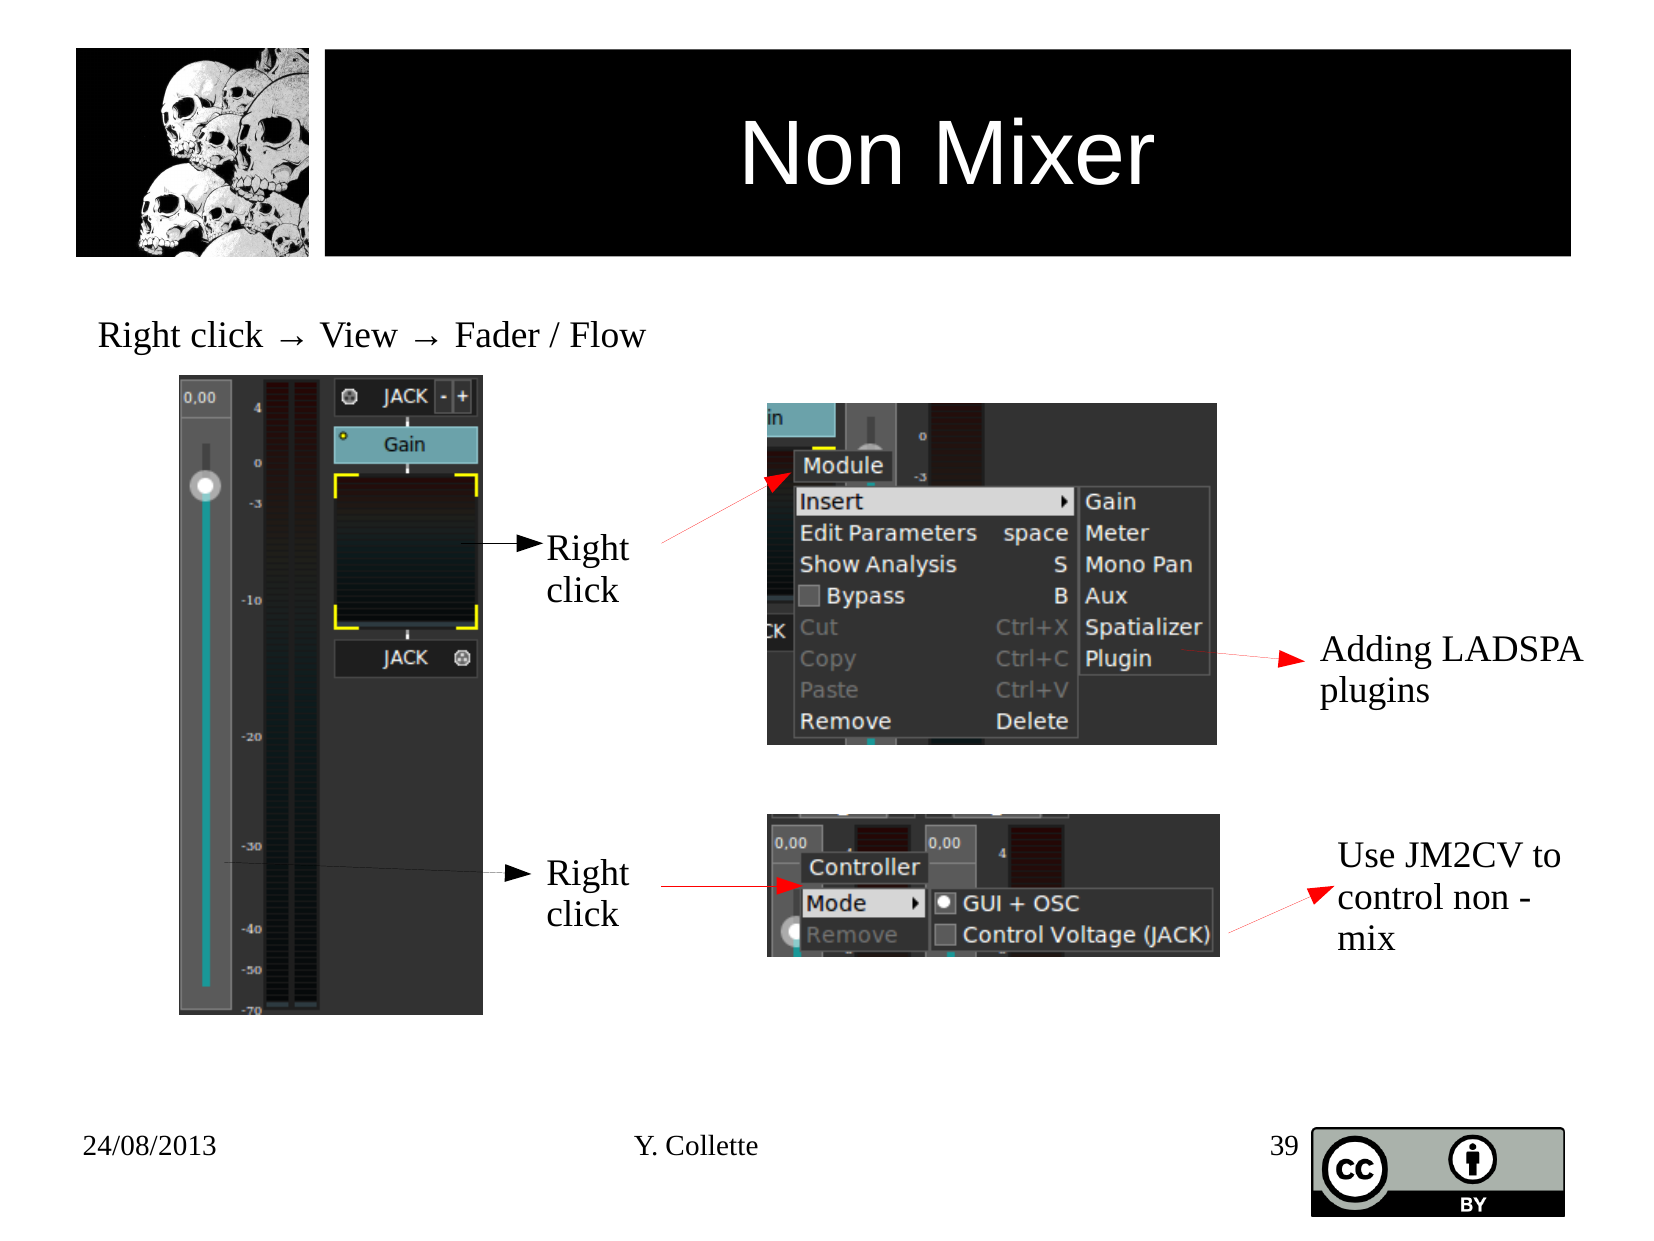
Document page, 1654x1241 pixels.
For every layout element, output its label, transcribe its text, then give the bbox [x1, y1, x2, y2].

picture [767, 814, 1220, 958]
text_box Right click [531, 519, 721, 618]
text_box Adding LADSPA plugins [1305, 620, 1601, 727]
text_box Use JM2CV to control non -mix [1322, 826, 1595, 967]
title Non Mixer [324, 49, 1571, 257]
text_box Right click → View → Fader / Flow [82, 307, 686, 367]
picture [179, 375, 483, 1015]
picture [76, 48, 309, 257]
picture [767, 403, 1217, 745]
picture [1311, 1127, 1565, 1217]
text_box Right click [531, 844, 721, 943]
